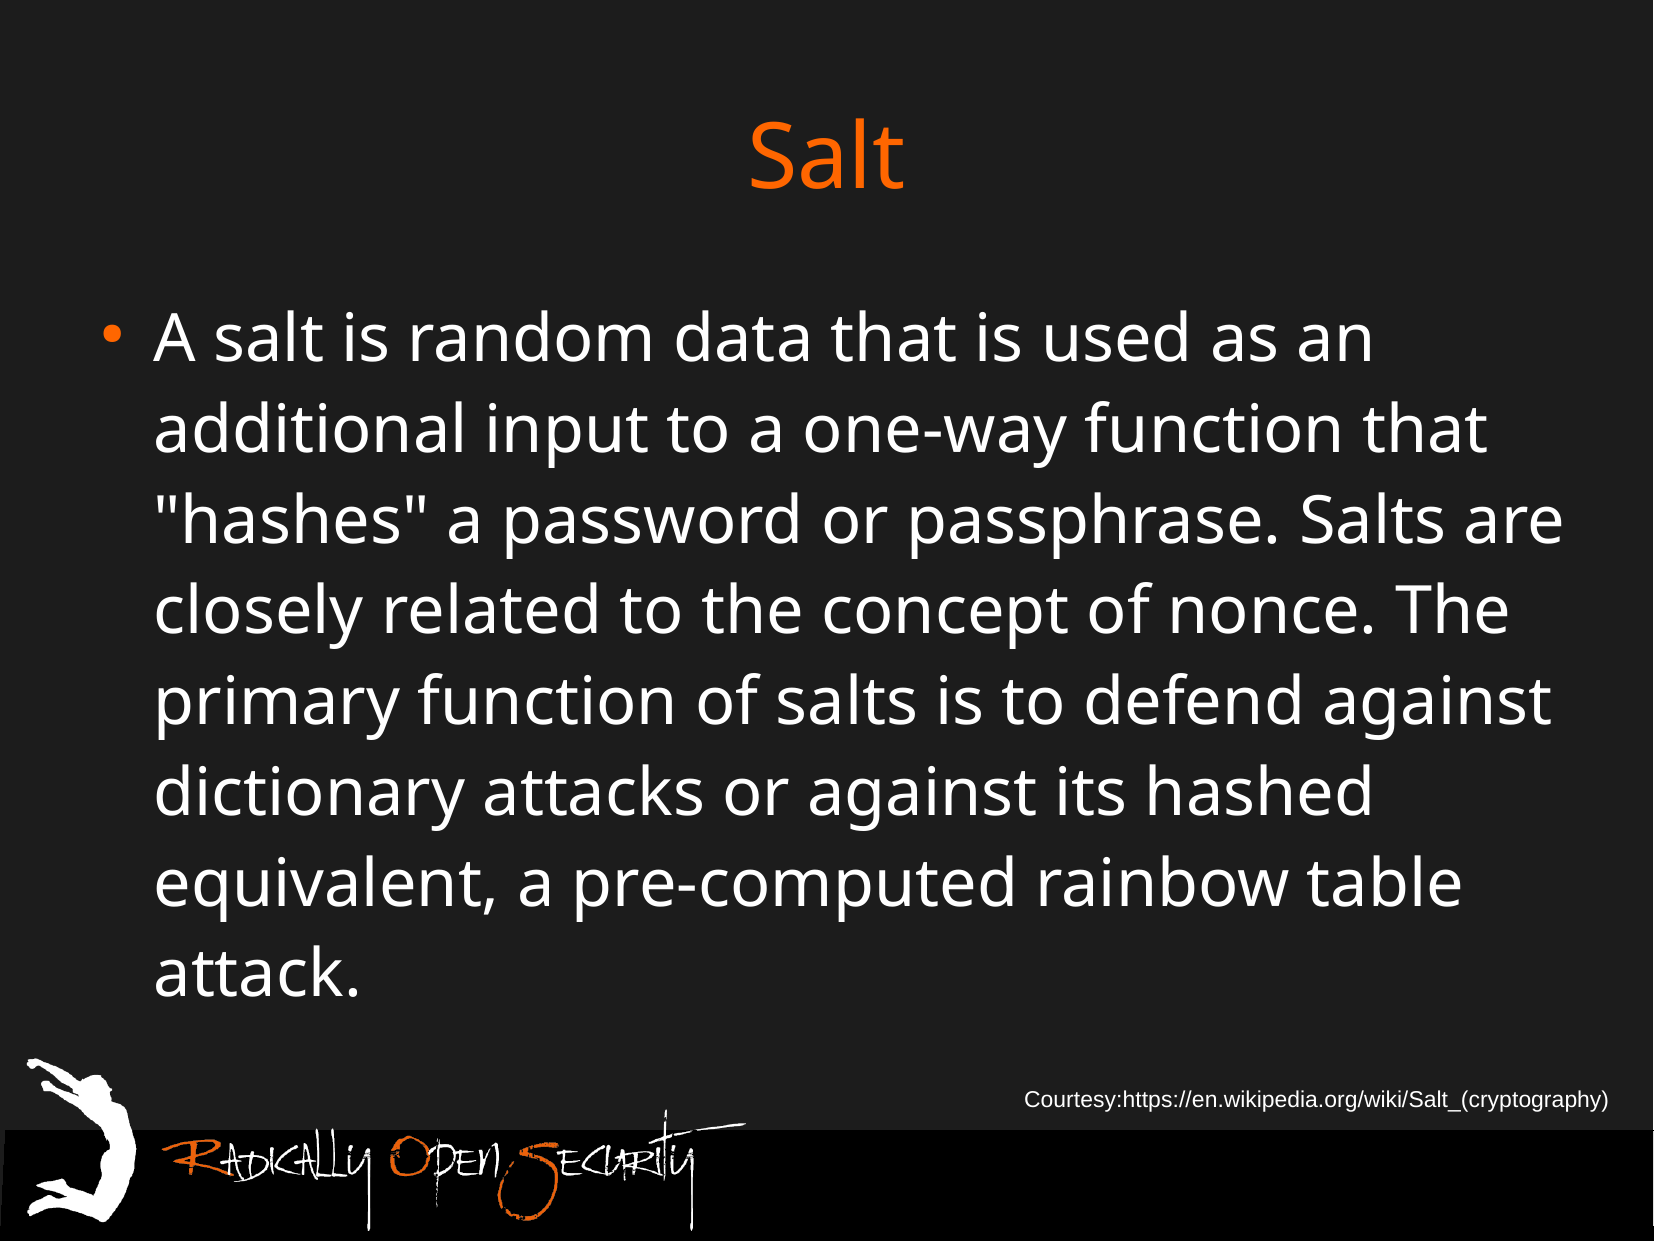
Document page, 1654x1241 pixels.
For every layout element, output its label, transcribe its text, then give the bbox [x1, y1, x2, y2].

list A salt is random data that is used as an additional input to a one-way function that "hashes" a password or passphrase. Salts are closely related to the concept of nonce. The primary function of salts is to defend against dictionary attacks or against its hashed equivalent, a pre-computed rainbow table attack. [82, 290, 1571, 1010]
title Salt [82, 49, 1571, 257]
picture [0, 1022, 778, 1241]
text_box Courtesy:https://en.wikipedia.org/wiki/Salt_(cryptography) [1009, 1078, 1645, 1122]
